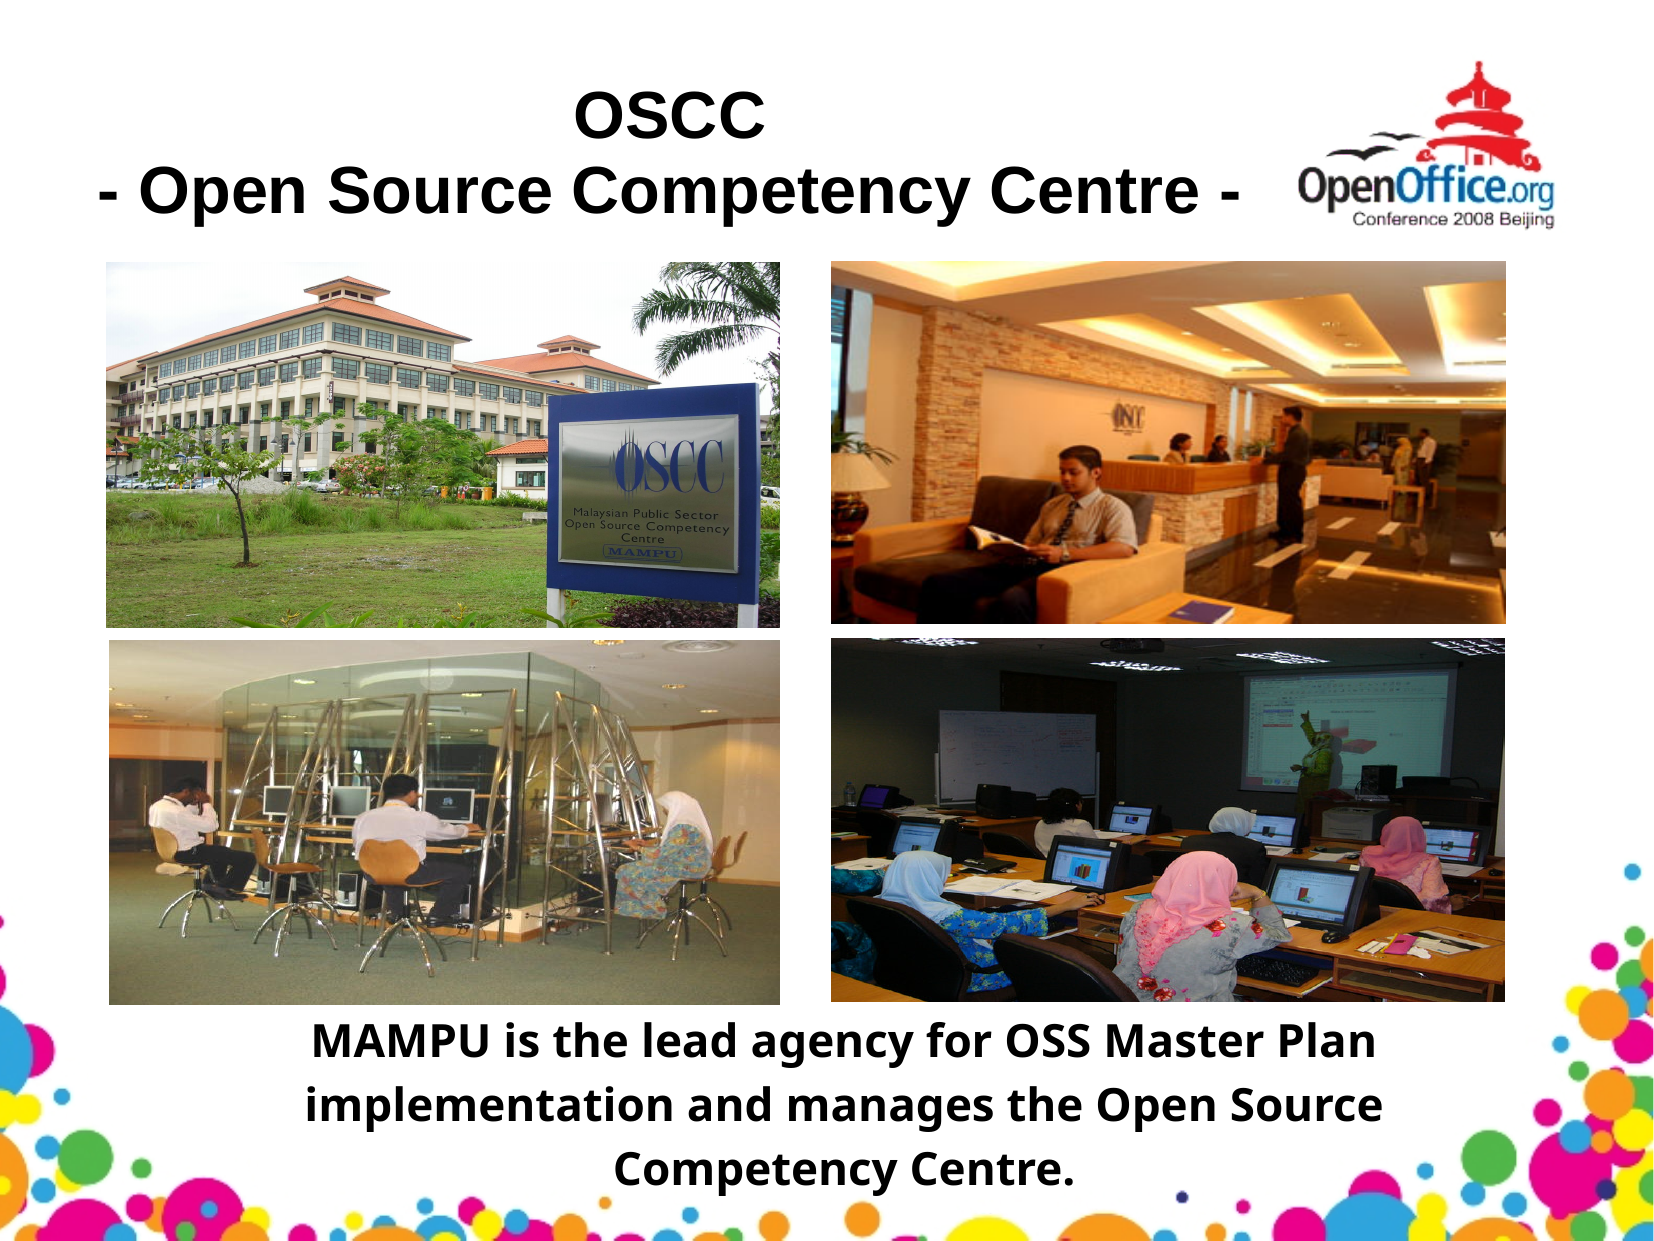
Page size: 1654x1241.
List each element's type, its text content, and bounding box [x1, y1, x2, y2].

title OSCC - Open Source Competency Centre - [82, 56, 1258, 250]
picture [106, 262, 780, 628]
picture [831, 261, 1506, 624]
picture [0, 638, 1654, 1241]
text_box MAMPU is the lead agency for OSS Master Plan implementation and manages the Open Source Competency Centre. [150, 1000, 1539, 1233]
picture [1285, 51, 1569, 250]
